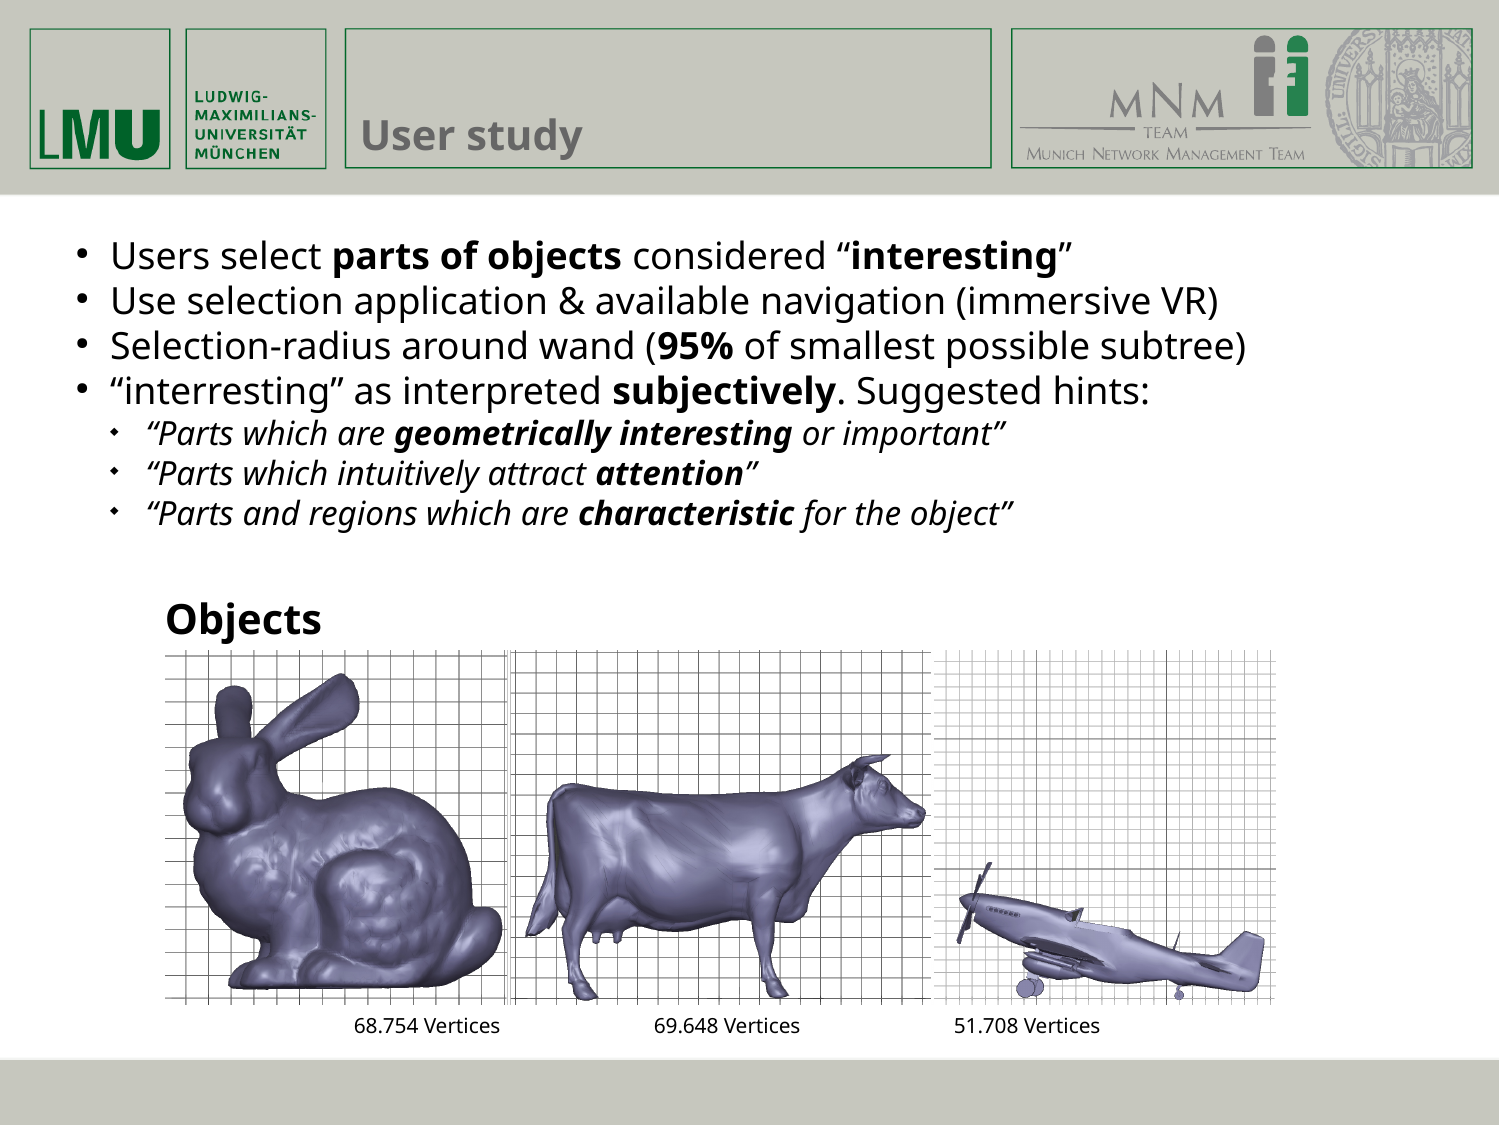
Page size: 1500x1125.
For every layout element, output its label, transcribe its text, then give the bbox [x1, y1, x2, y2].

text_box 68.754 Vertices 69.648 Vertices 51.708 Vertices [30, 1005, 1425, 1066]
text_box User study [345, 101, 986, 165]
picture [0, 0, 1499, 196]
text_box Users select parts of objects considered “interesting” Use selection application & available navigation (immersive VR) Selection-radius around wand (95% of smallest possible subtree) “interresting” as interpreted subjectively. Suggested hints: “Parts which are geometrically interesting or important” “Parts which intuitively attract attention” “Parts and regions which are characteristic for the object” [60, 224, 1486, 286]
picture [165, 650, 1276, 1005]
picture [0, 1058, 1499, 1125]
text_box Objects [150, 585, 1500, 661]
